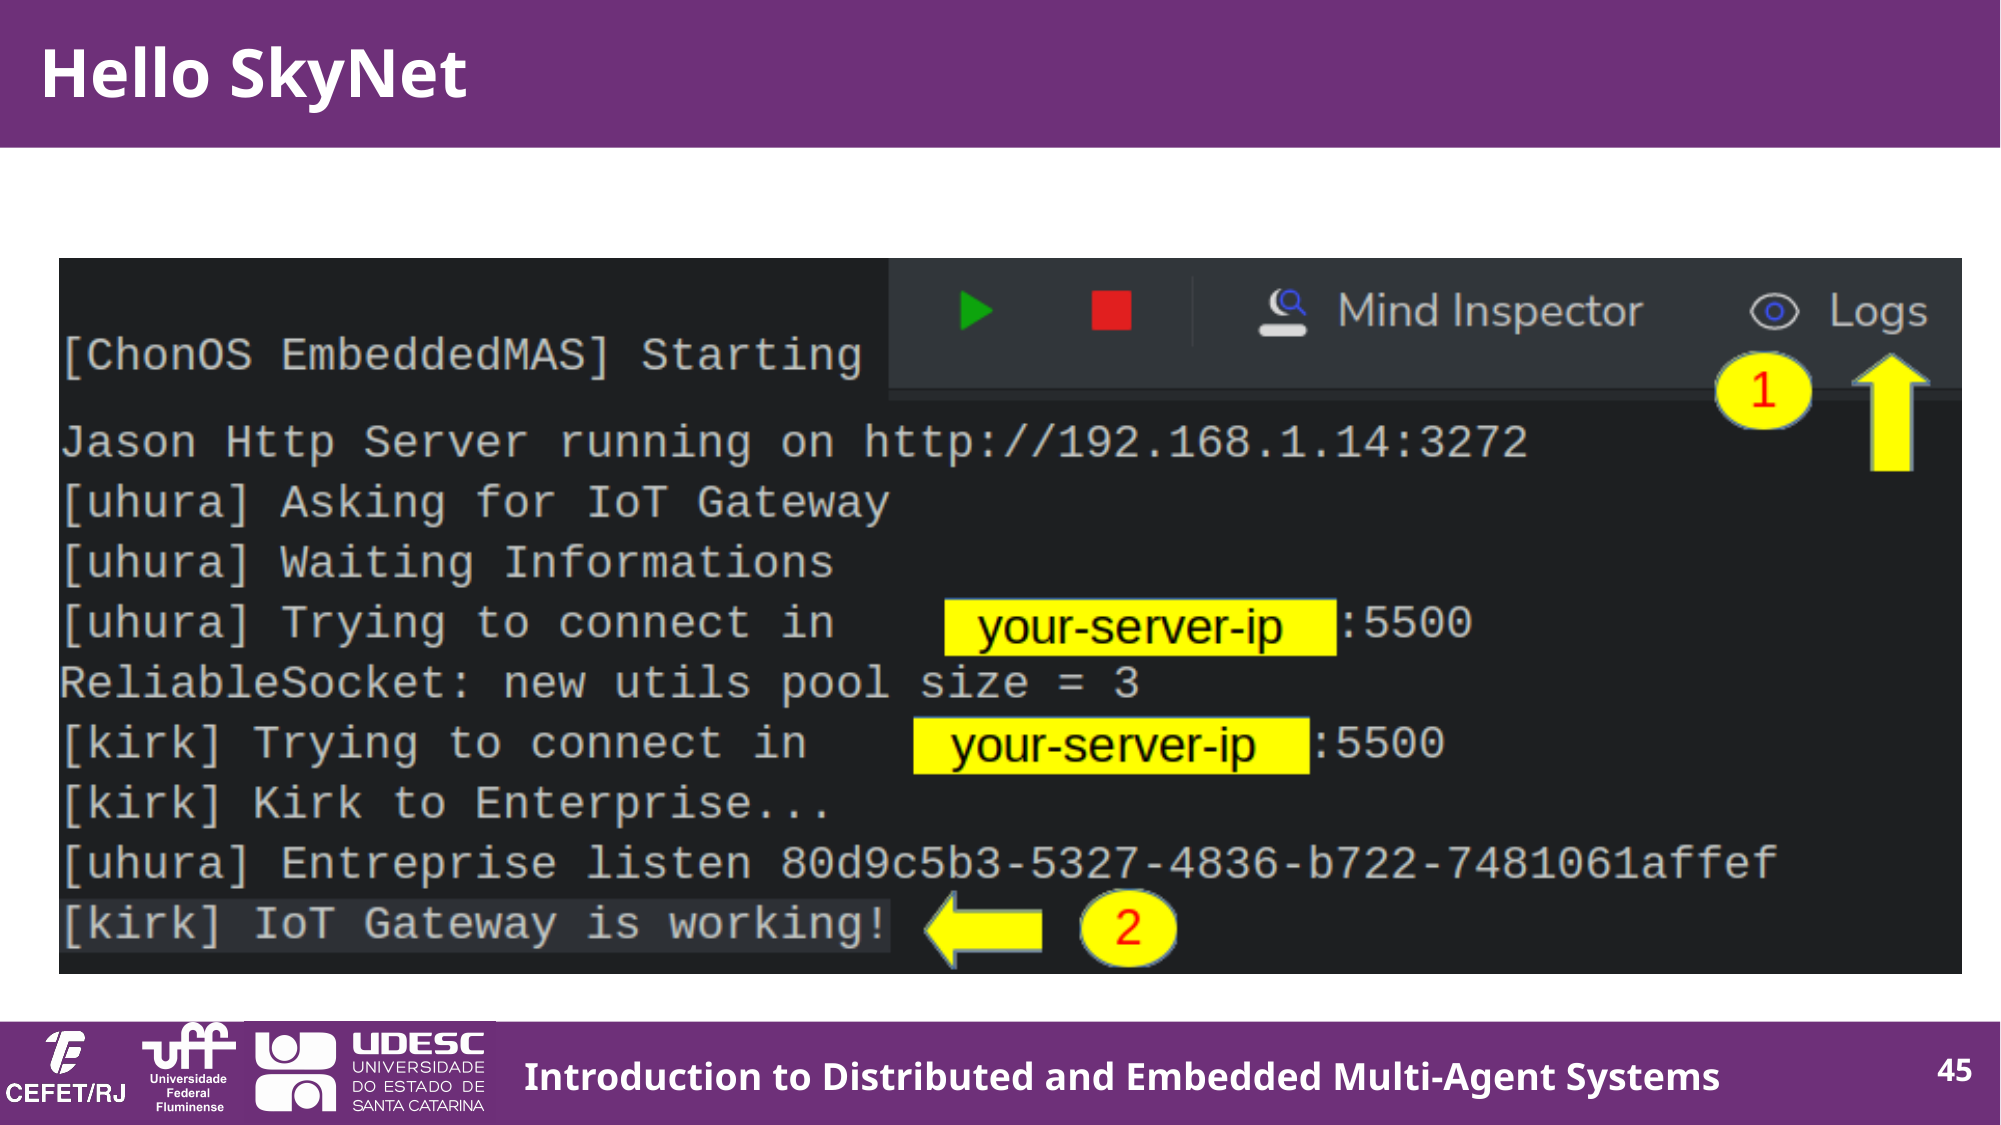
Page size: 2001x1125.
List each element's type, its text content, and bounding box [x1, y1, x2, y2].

text_box Hello SkyNet [25, 23, 1999, 119]
picture [59, 258, 1962, 974]
picture [244, 1021, 496, 1123]
picture [141, 1021, 237, 1117]
picture [6, 1009, 125, 1125]
